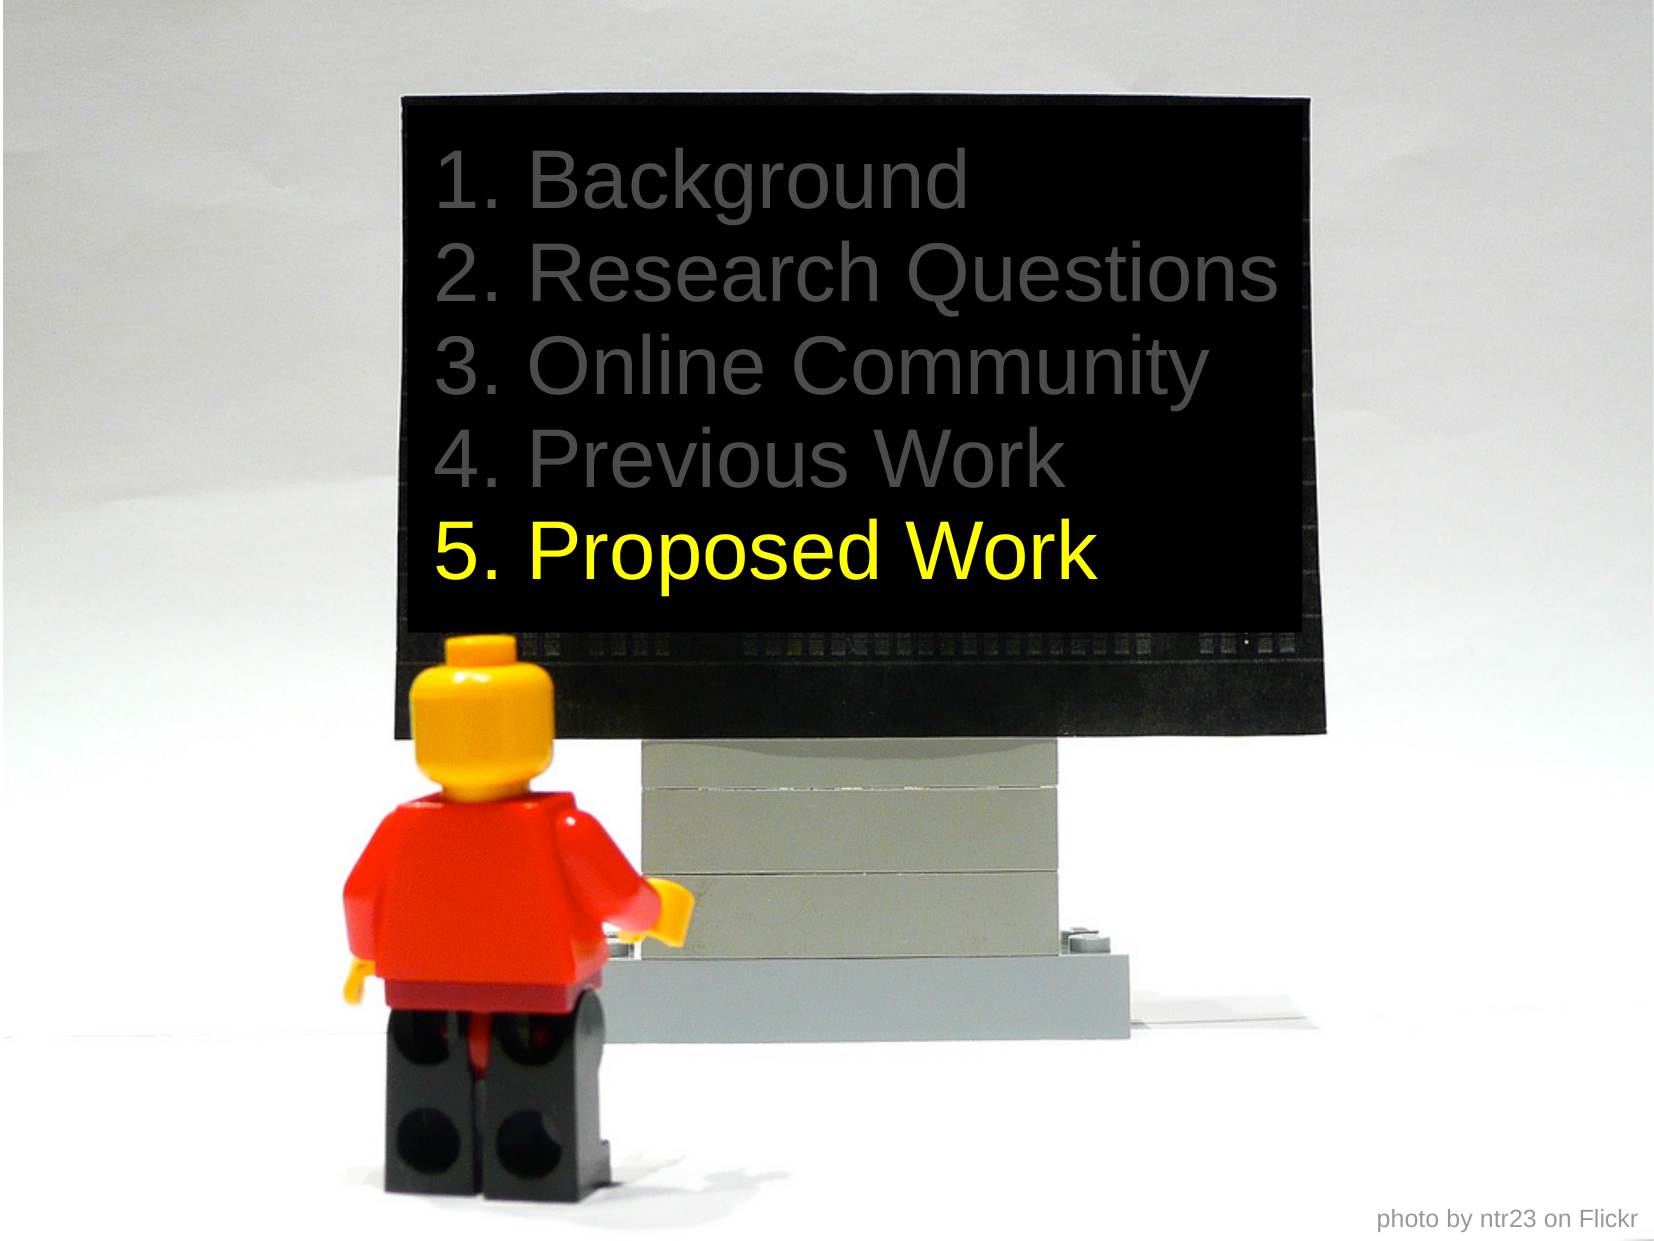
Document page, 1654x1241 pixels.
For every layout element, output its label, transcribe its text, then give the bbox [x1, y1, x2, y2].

picture [3, 0, 1654, 1241]
text_box 1. Background 2. Research Questions 3. Online Community 4. Previous Work 5. Proposed Work [419, 126, 1345, 615]
text_box photo by ntr23 on Flickr [1199, 1197, 1654, 1241]
